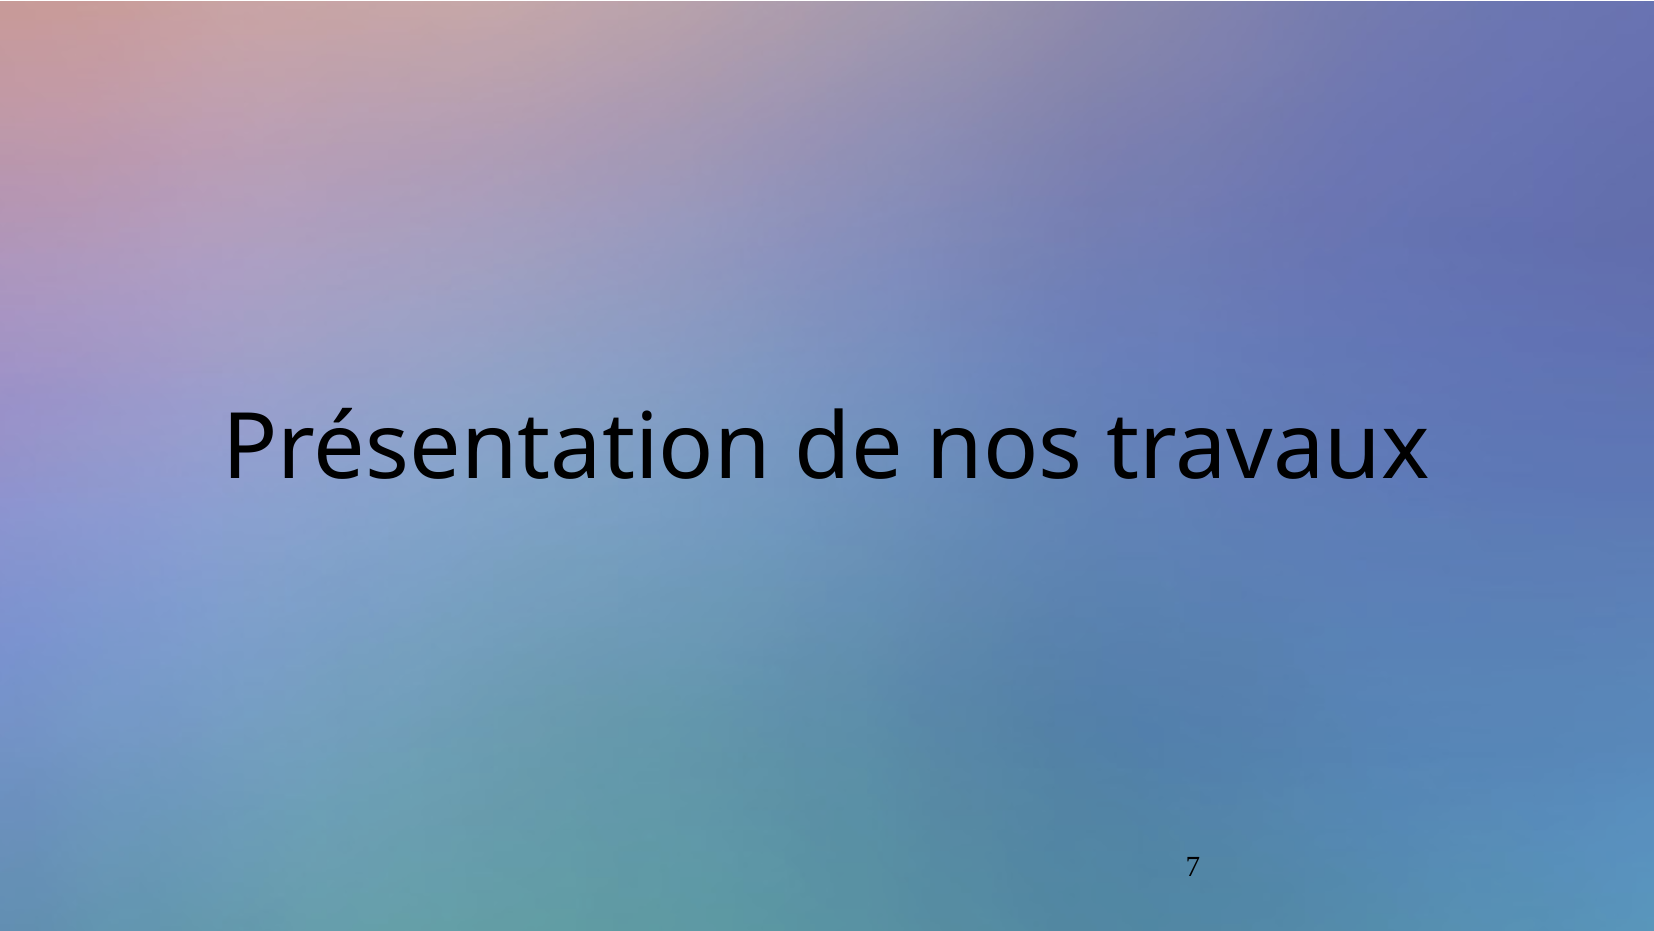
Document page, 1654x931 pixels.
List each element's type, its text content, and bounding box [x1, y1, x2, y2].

text_box [1185, 847, 1571, 912]
title Présentation de nos travaux [82, 364, 1571, 520]
picture [0, 1, 1654, 931]
